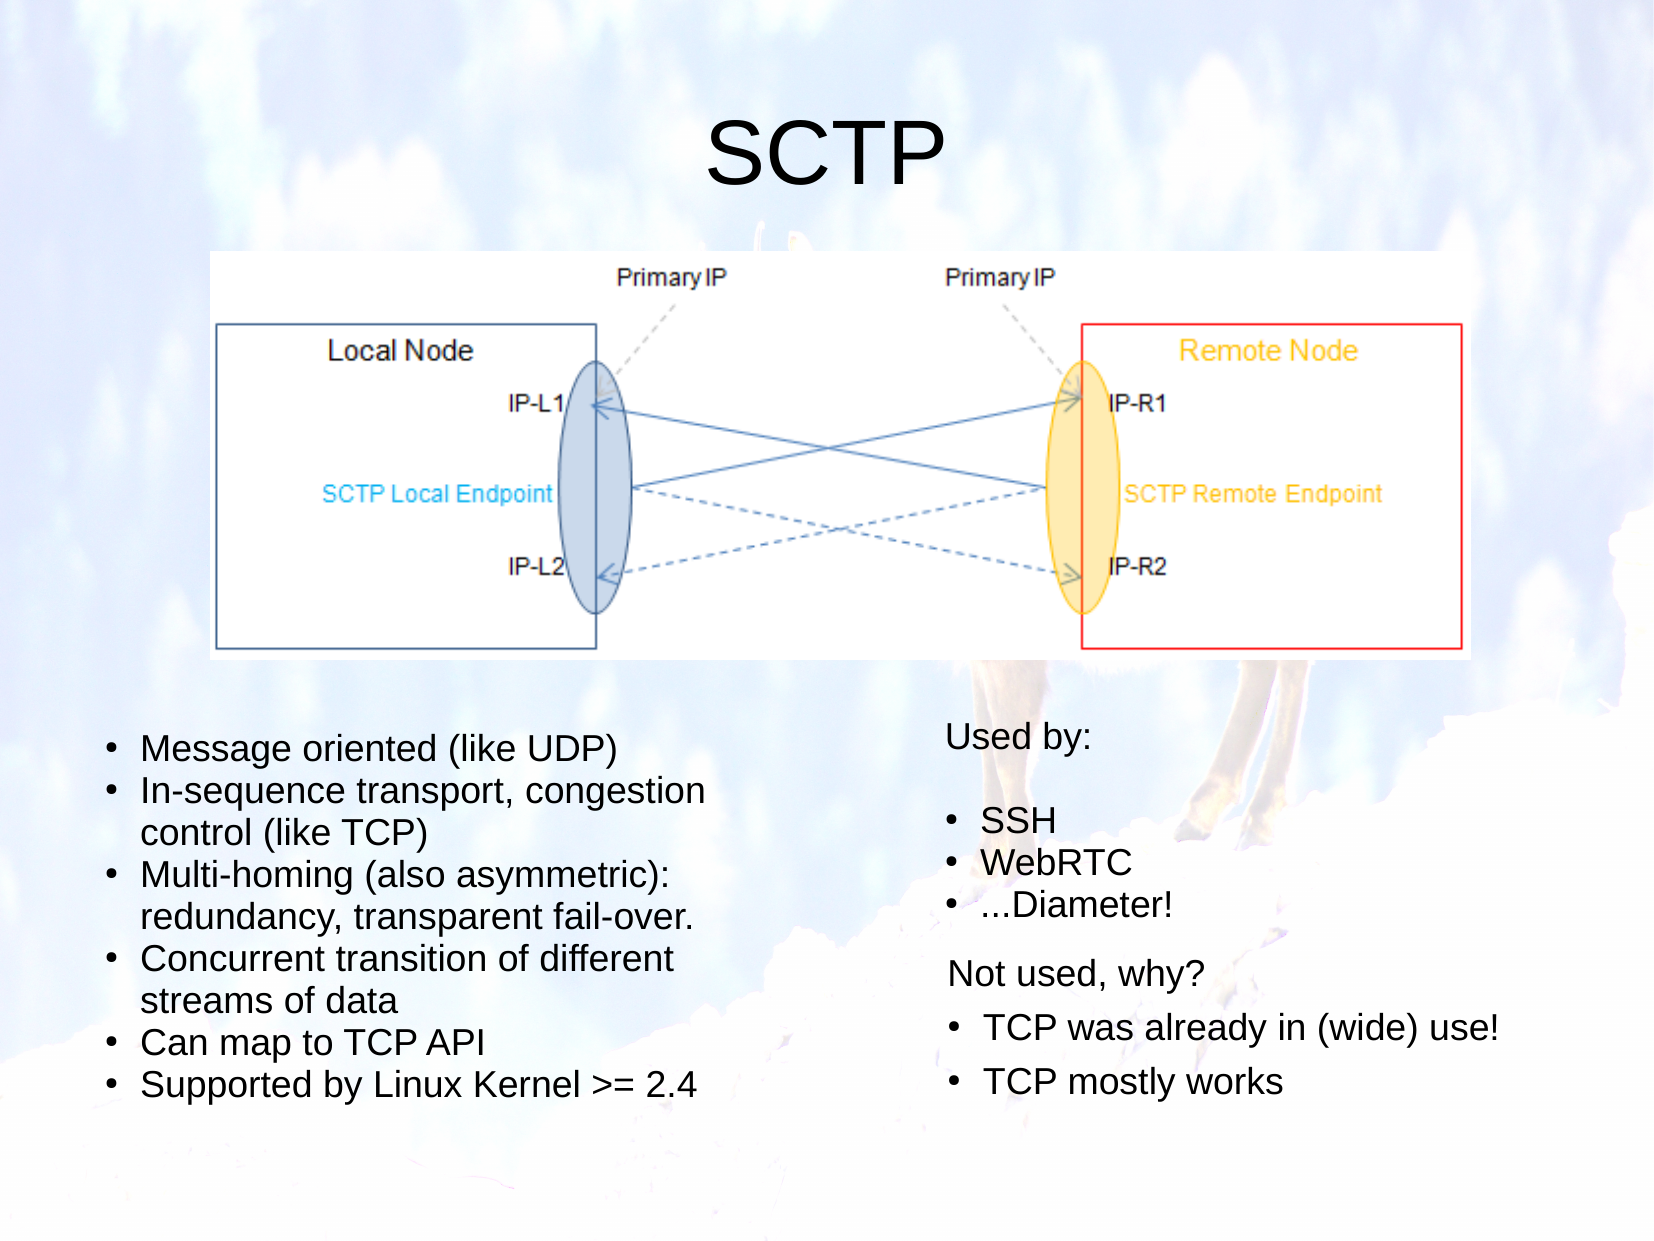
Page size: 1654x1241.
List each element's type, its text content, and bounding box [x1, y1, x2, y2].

text_box Used by: SSH WebRTC ...Diameter! [930, 708, 1486, 946]
text_box Not used, why? TCP was already in (wide) use! TCP mostly works [932, 945, 1516, 1111]
title SCTP [82, 49, 1571, 257]
text_box Message oriented (like UDP) In-sequence transport, congestion control (like TCP) Multi-homing (also asymmetric): redundancy, transparent fail-over. Concurrent transition of different streams of data Can map to TCP API Supported by Linux Kernel >= 2.4 [90, 720, 811, 1113]
picture [0, 0, 1654, 1241]
